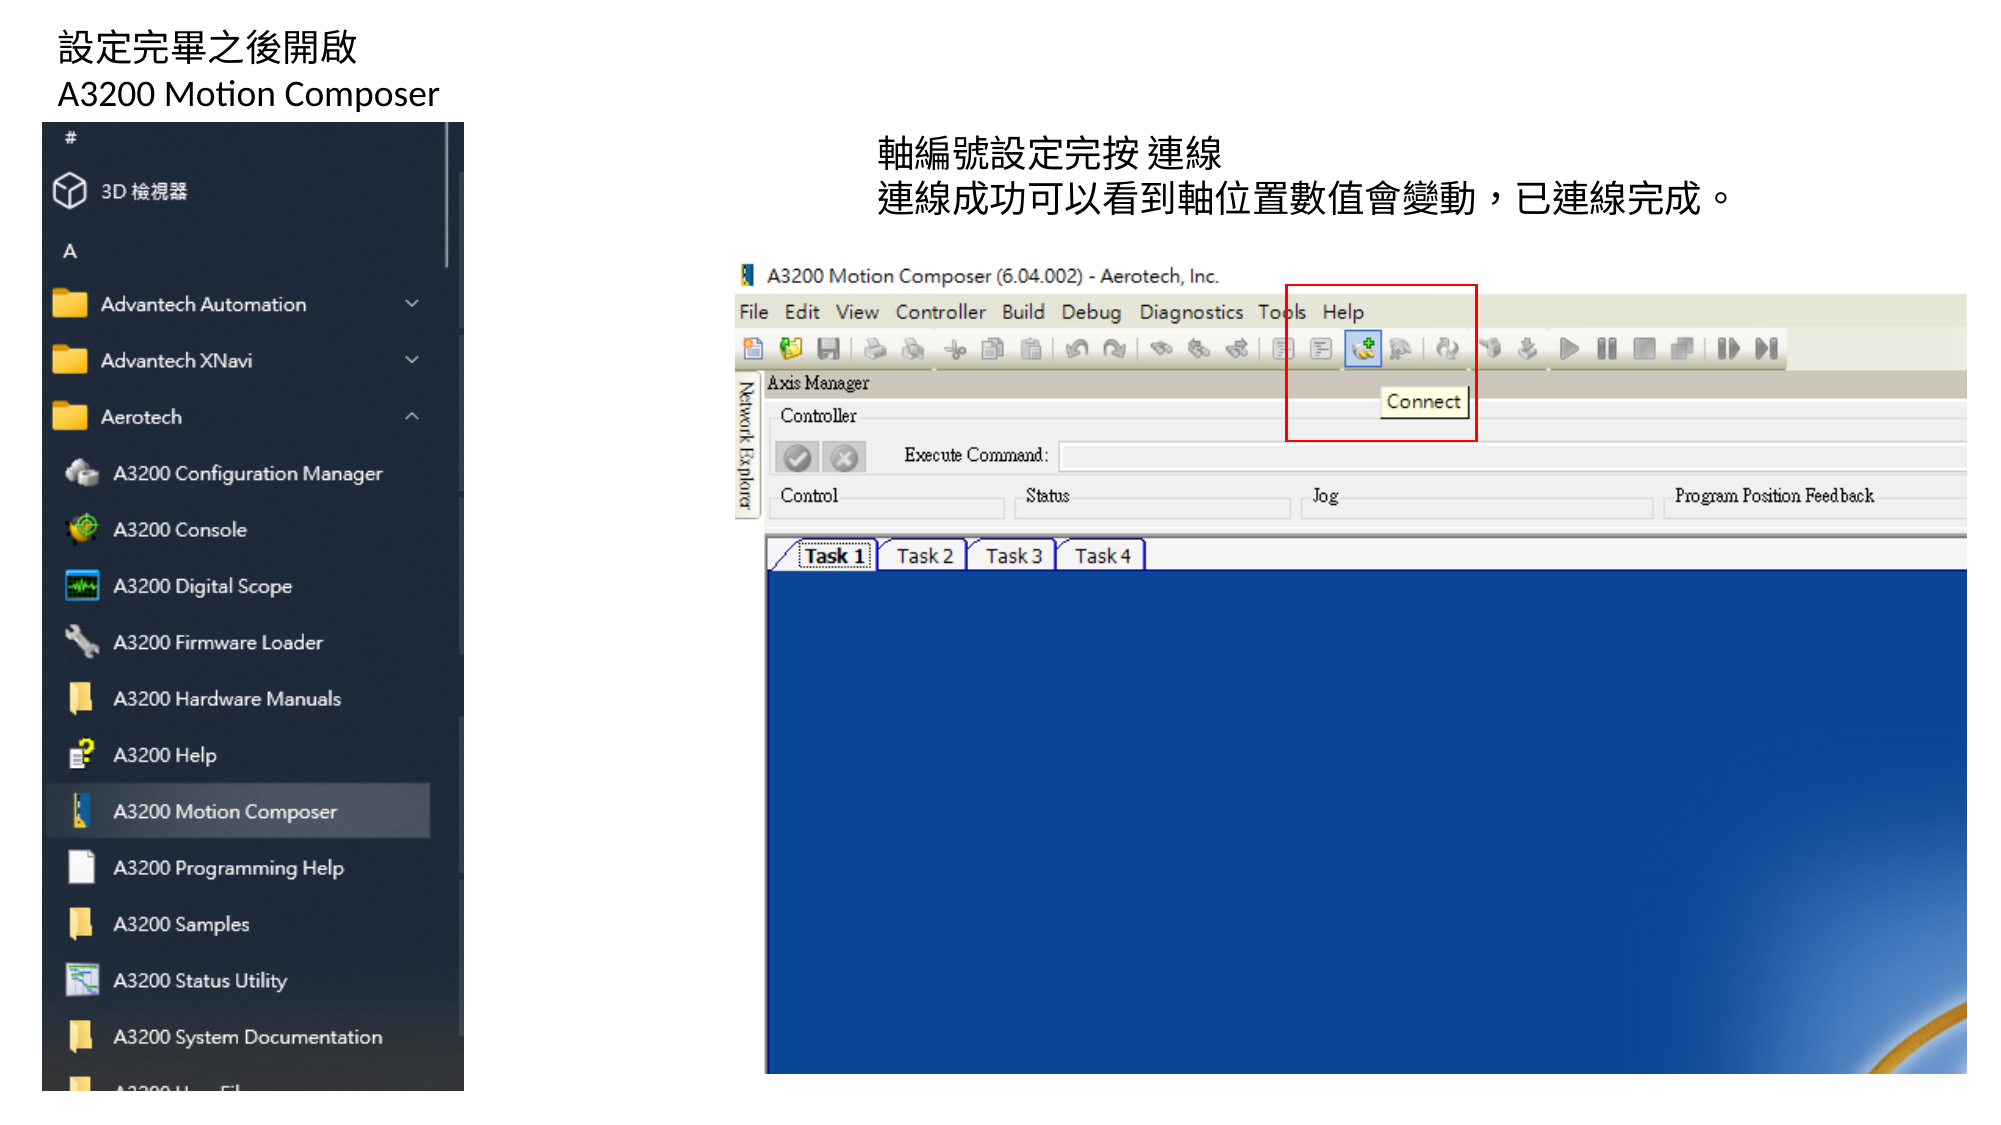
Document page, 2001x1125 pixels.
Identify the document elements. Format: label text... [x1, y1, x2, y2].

text_box 設定完畢之後開啟 A3200 Motion Composer [42, 16, 1043, 122]
picture [735, 258, 1967, 1074]
picture [42, 122, 464, 1091]
text_box 軸編號設定完按 連線 連線成功可以看到軸位置數值會變動，已連線完成。 [862, 122, 1863, 228]
